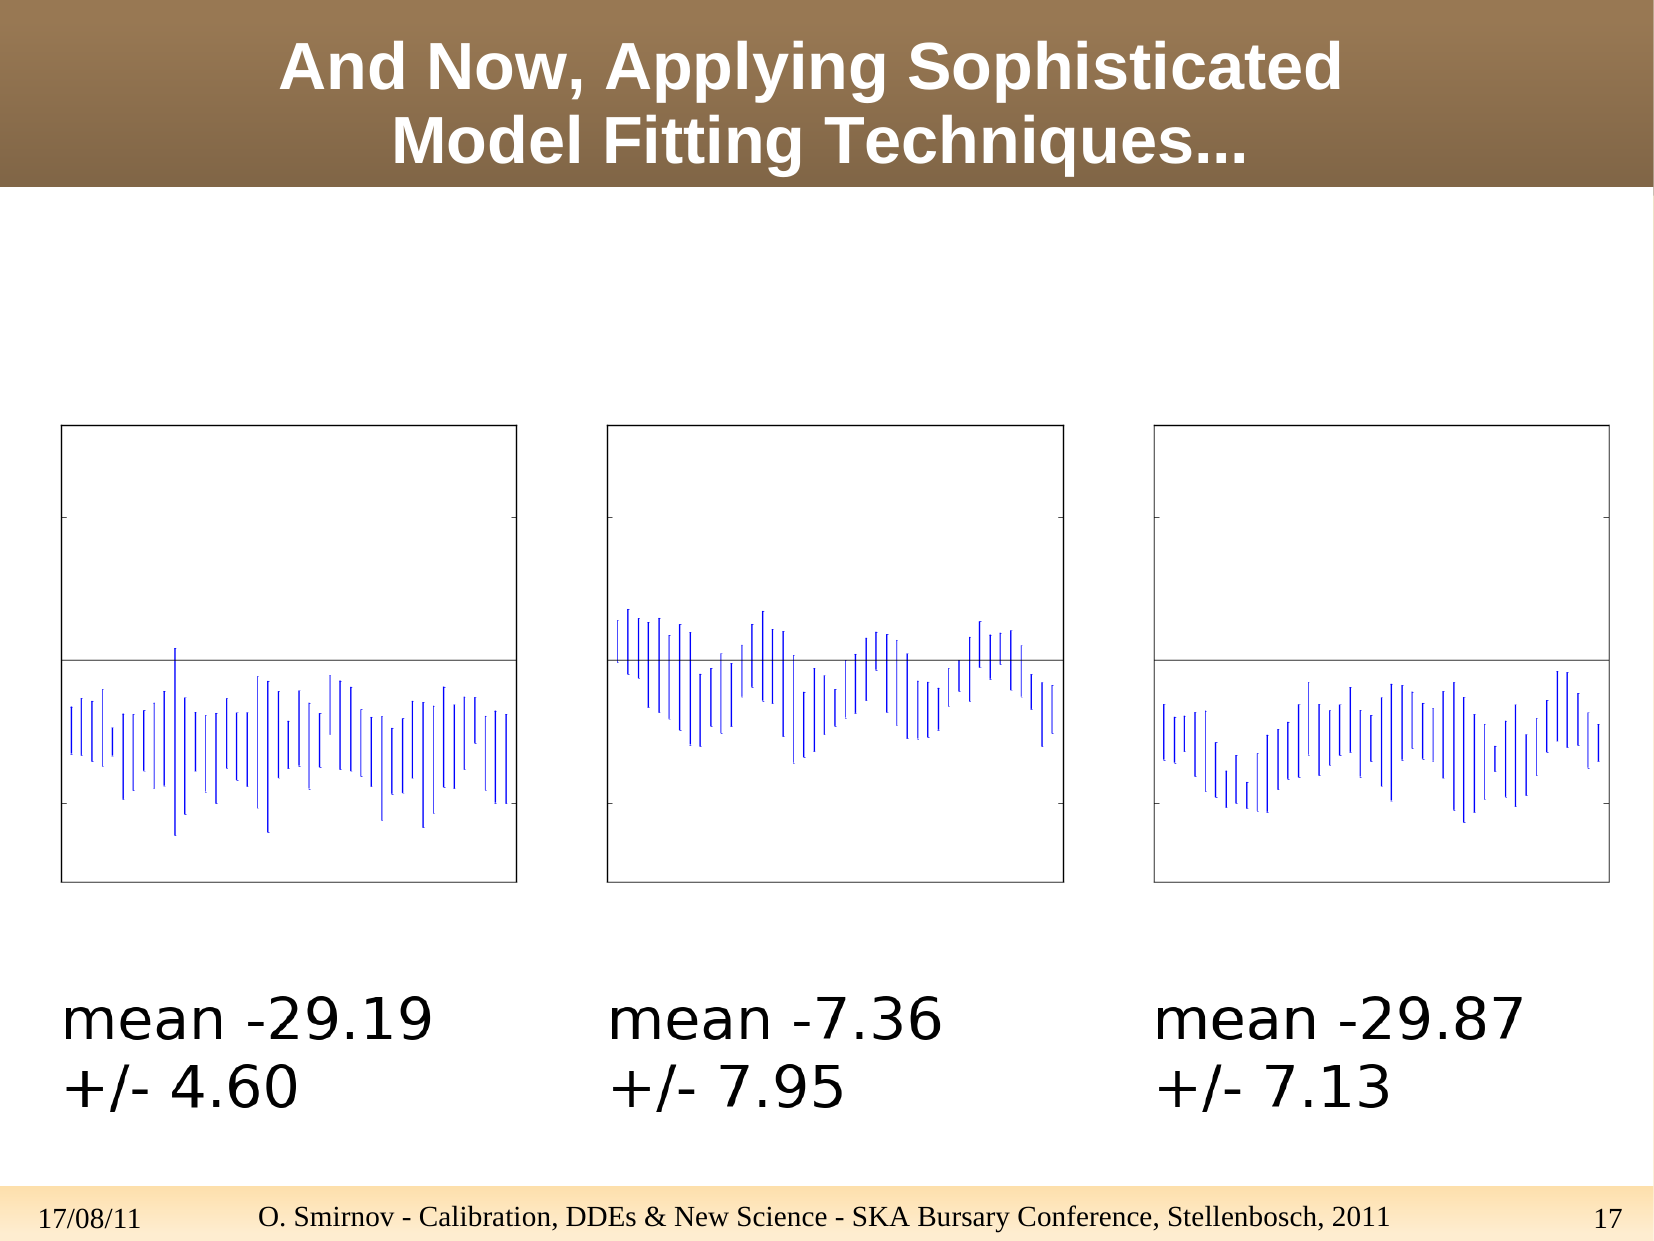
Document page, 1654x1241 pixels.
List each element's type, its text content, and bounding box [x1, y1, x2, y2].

title And Now, Applying Sophisticated Model Fitting Techniques... [76, 7, 1565, 187]
picture [0, 0, 1654, 1241]
